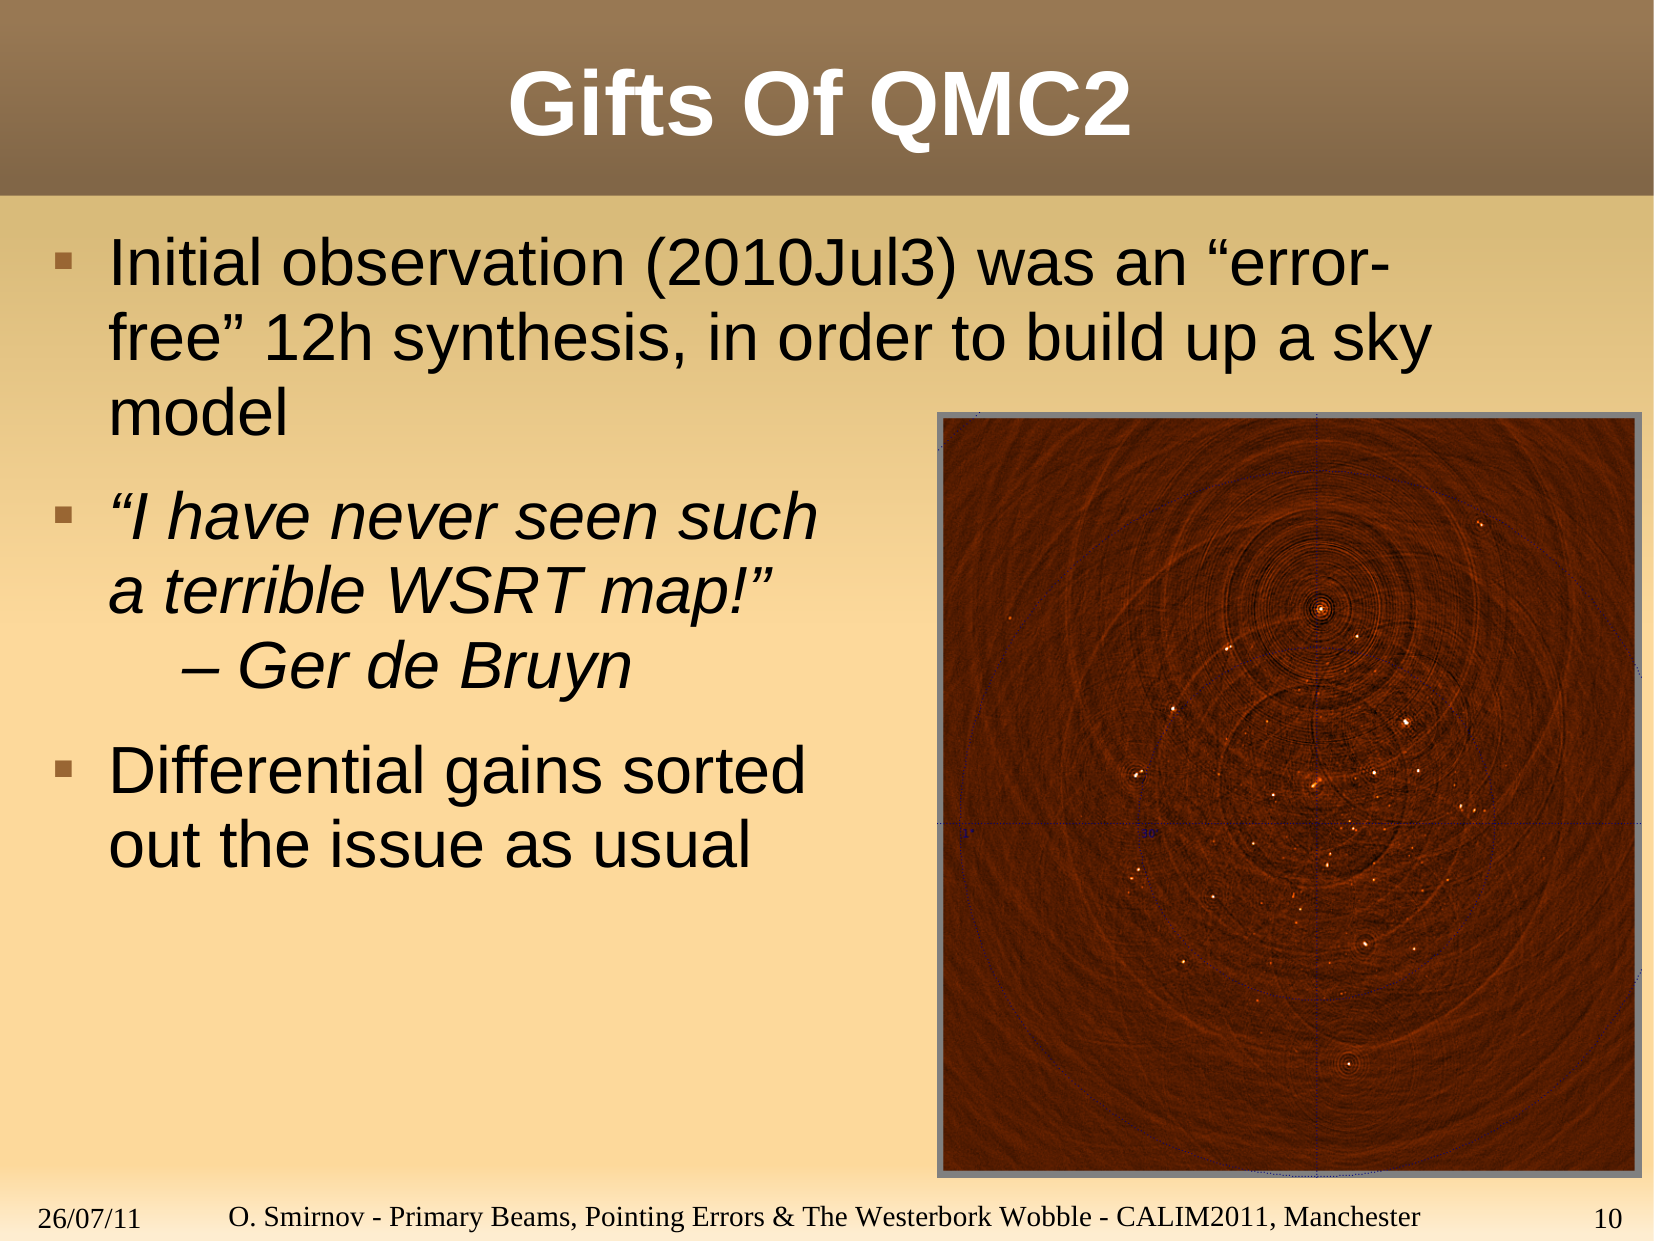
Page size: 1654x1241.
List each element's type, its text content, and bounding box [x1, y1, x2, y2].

title Gifts Of QMC2 [76, 7, 1565, 200]
picture [0, 0, 1654, 1241]
list Initial observation (2010Jul3) was an “error-free” 12h synthesis, in order to build up a sky model “I have never seen such a terrible WSRT map!” – Ger de Bruyn Differential gains sorted out the issue as usual [37, 225, 1526, 1029]
